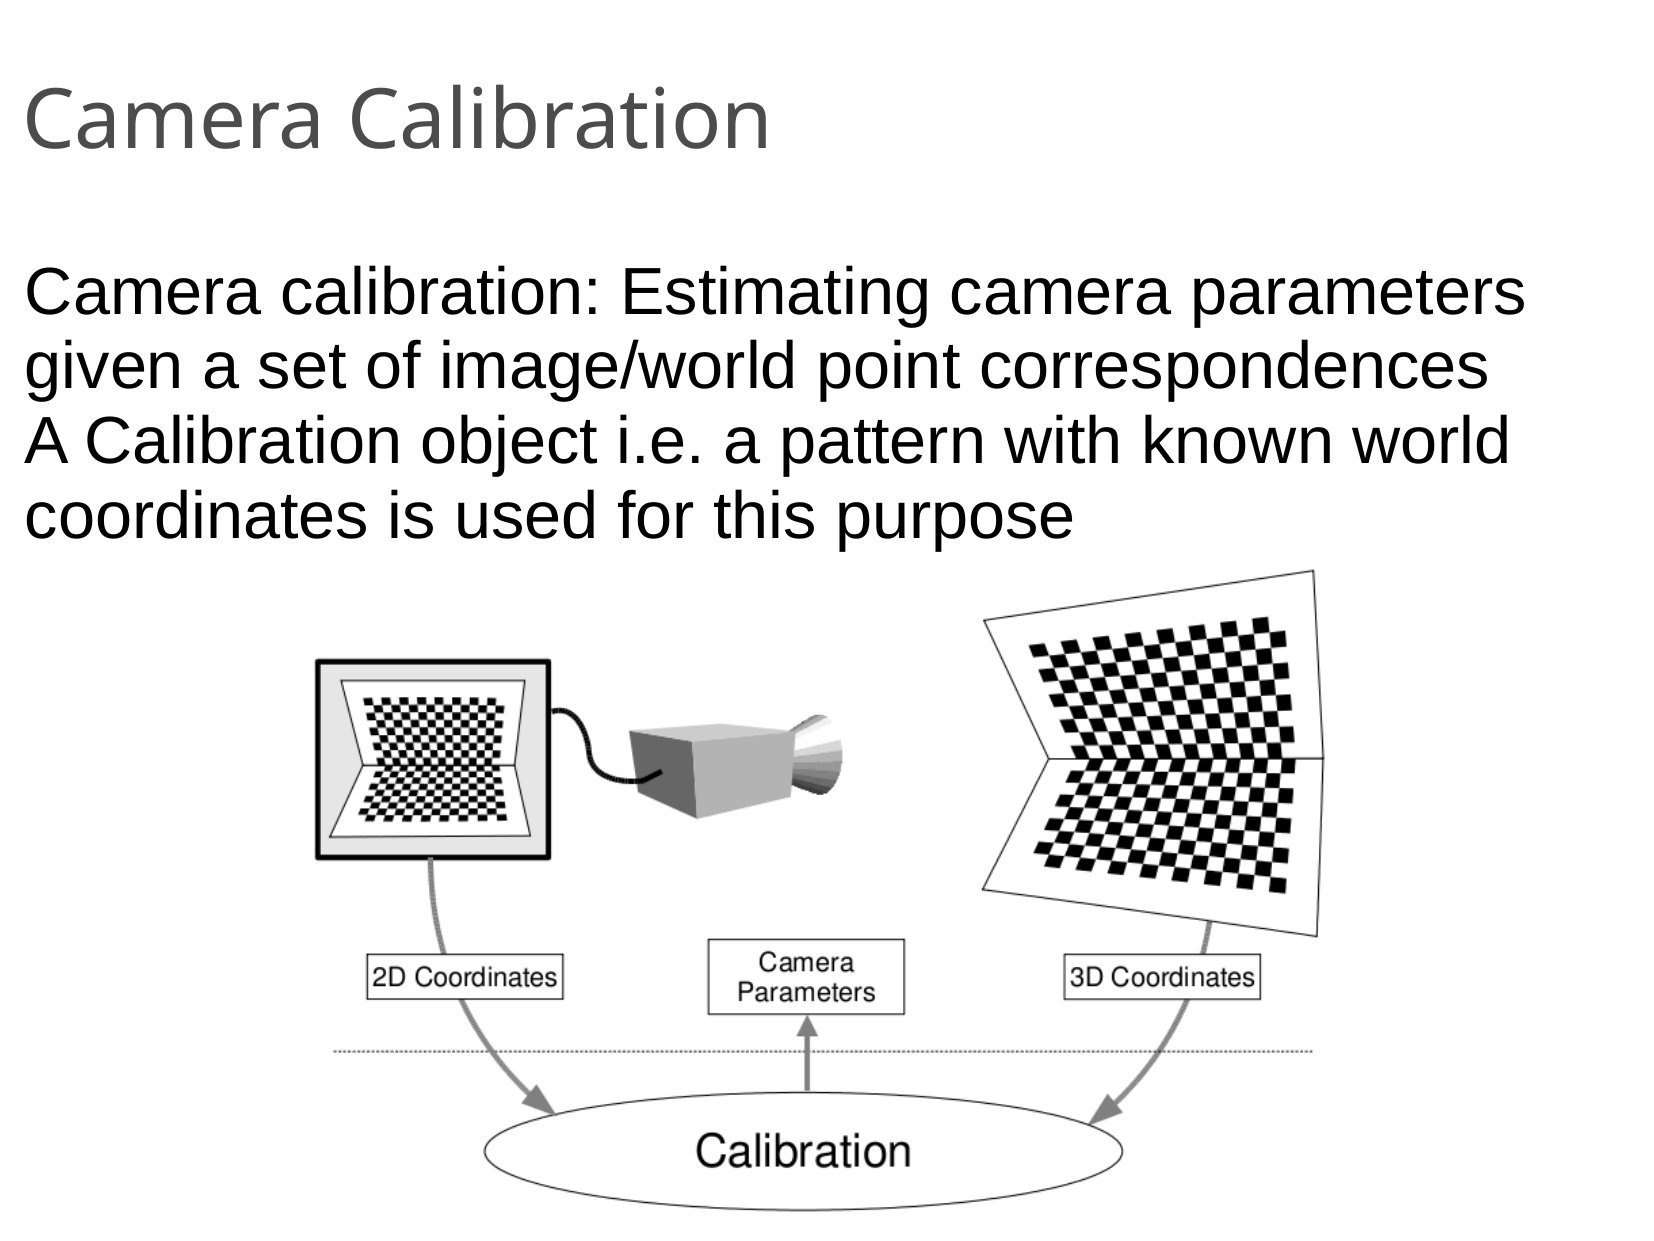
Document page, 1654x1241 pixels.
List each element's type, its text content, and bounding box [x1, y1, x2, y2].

title Camera Calibration [22, 26, 1654, 205]
subtitle Camera calibration: Estimating camera parameters given a set of image/world point correspondences A Calibration object i.e. a pattern with known world coordinates is used for this purpose [25, 233, 1654, 573]
picture [260, 559, 1341, 1221]
